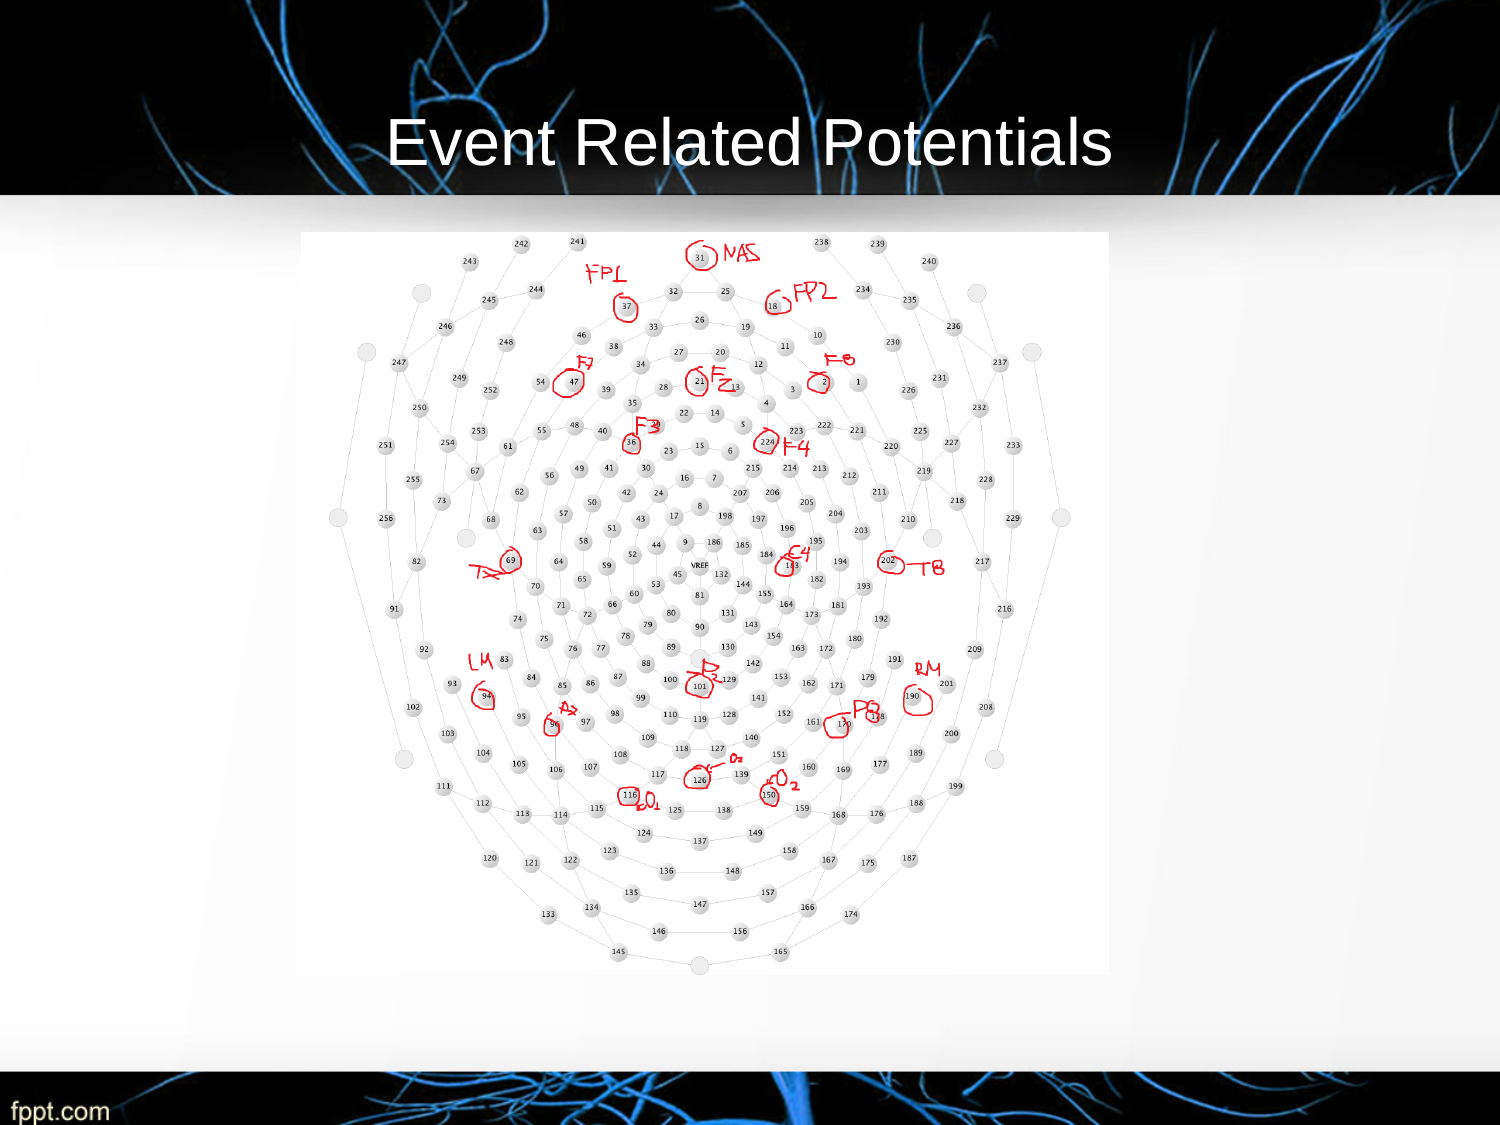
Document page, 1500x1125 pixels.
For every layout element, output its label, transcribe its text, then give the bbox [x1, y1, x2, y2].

title Event Related Potentials [75, 45, 1425, 233]
picture [0, 0, 1500, 1125]
